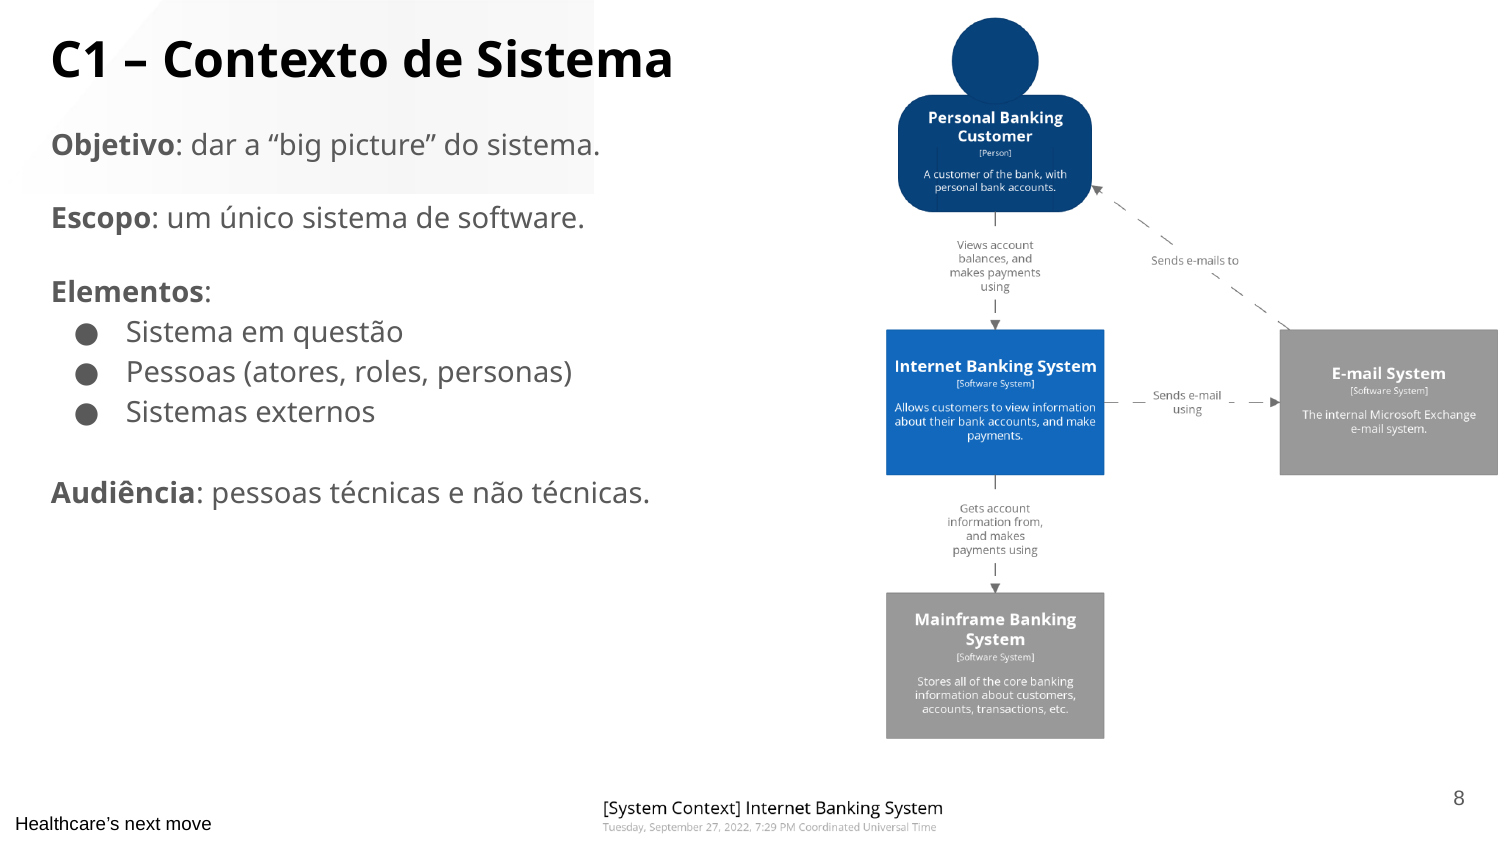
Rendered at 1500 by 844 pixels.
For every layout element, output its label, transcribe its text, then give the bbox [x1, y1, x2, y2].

slide_number <number> [1389, 764, 1480, 830]
picture [0, 0, 1500, 844]
list Objetivo: dar a “big picture” do sistema. Escopo: um único sistema de software. Elementos: Sistema em questão Pessoas (atores, roles, personas) Sistemas externos Audiência: pessoas técnicas e não técnicas. [35, 106, 735, 667]
title C1 – Contexto de Sistema [35, 12, 1308, 107]
